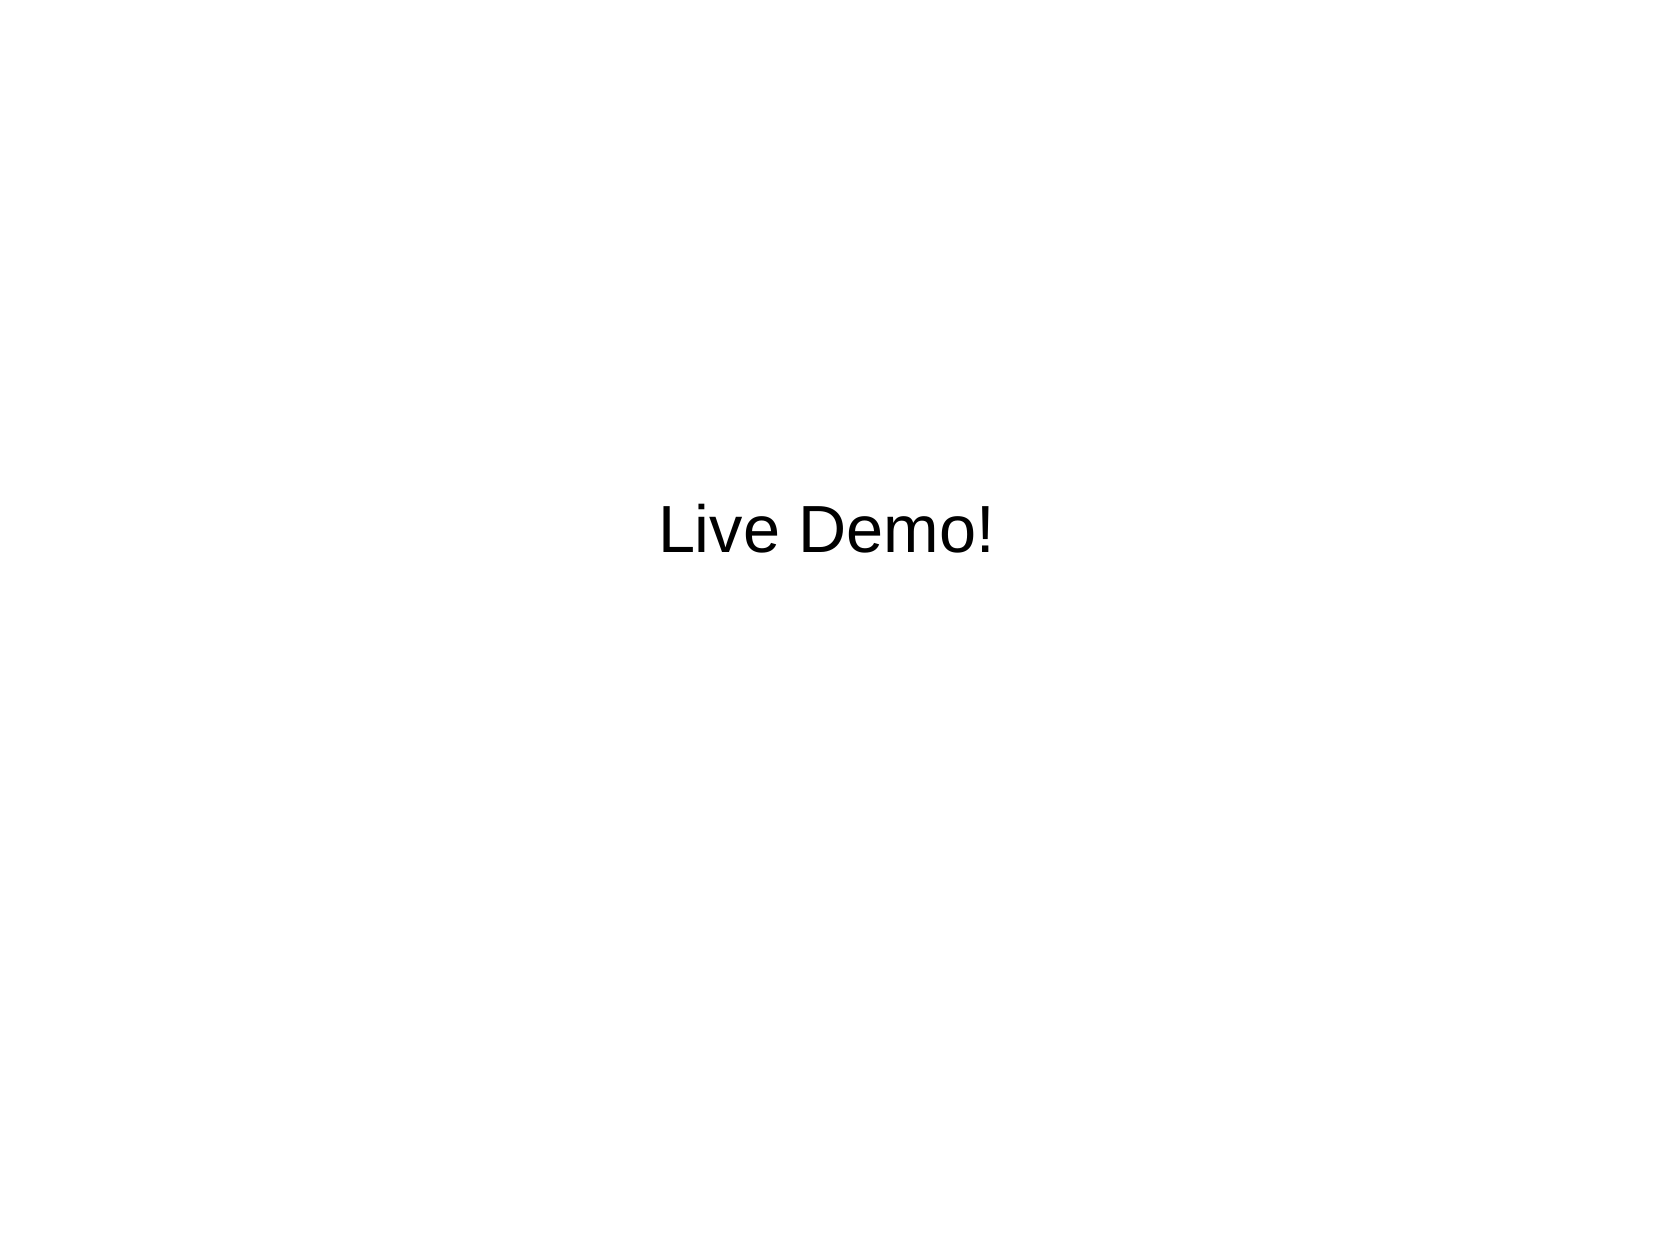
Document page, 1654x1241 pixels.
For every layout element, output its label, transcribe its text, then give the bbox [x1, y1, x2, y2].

subtitle Live Demo! [82, 49, 1571, 1010]
